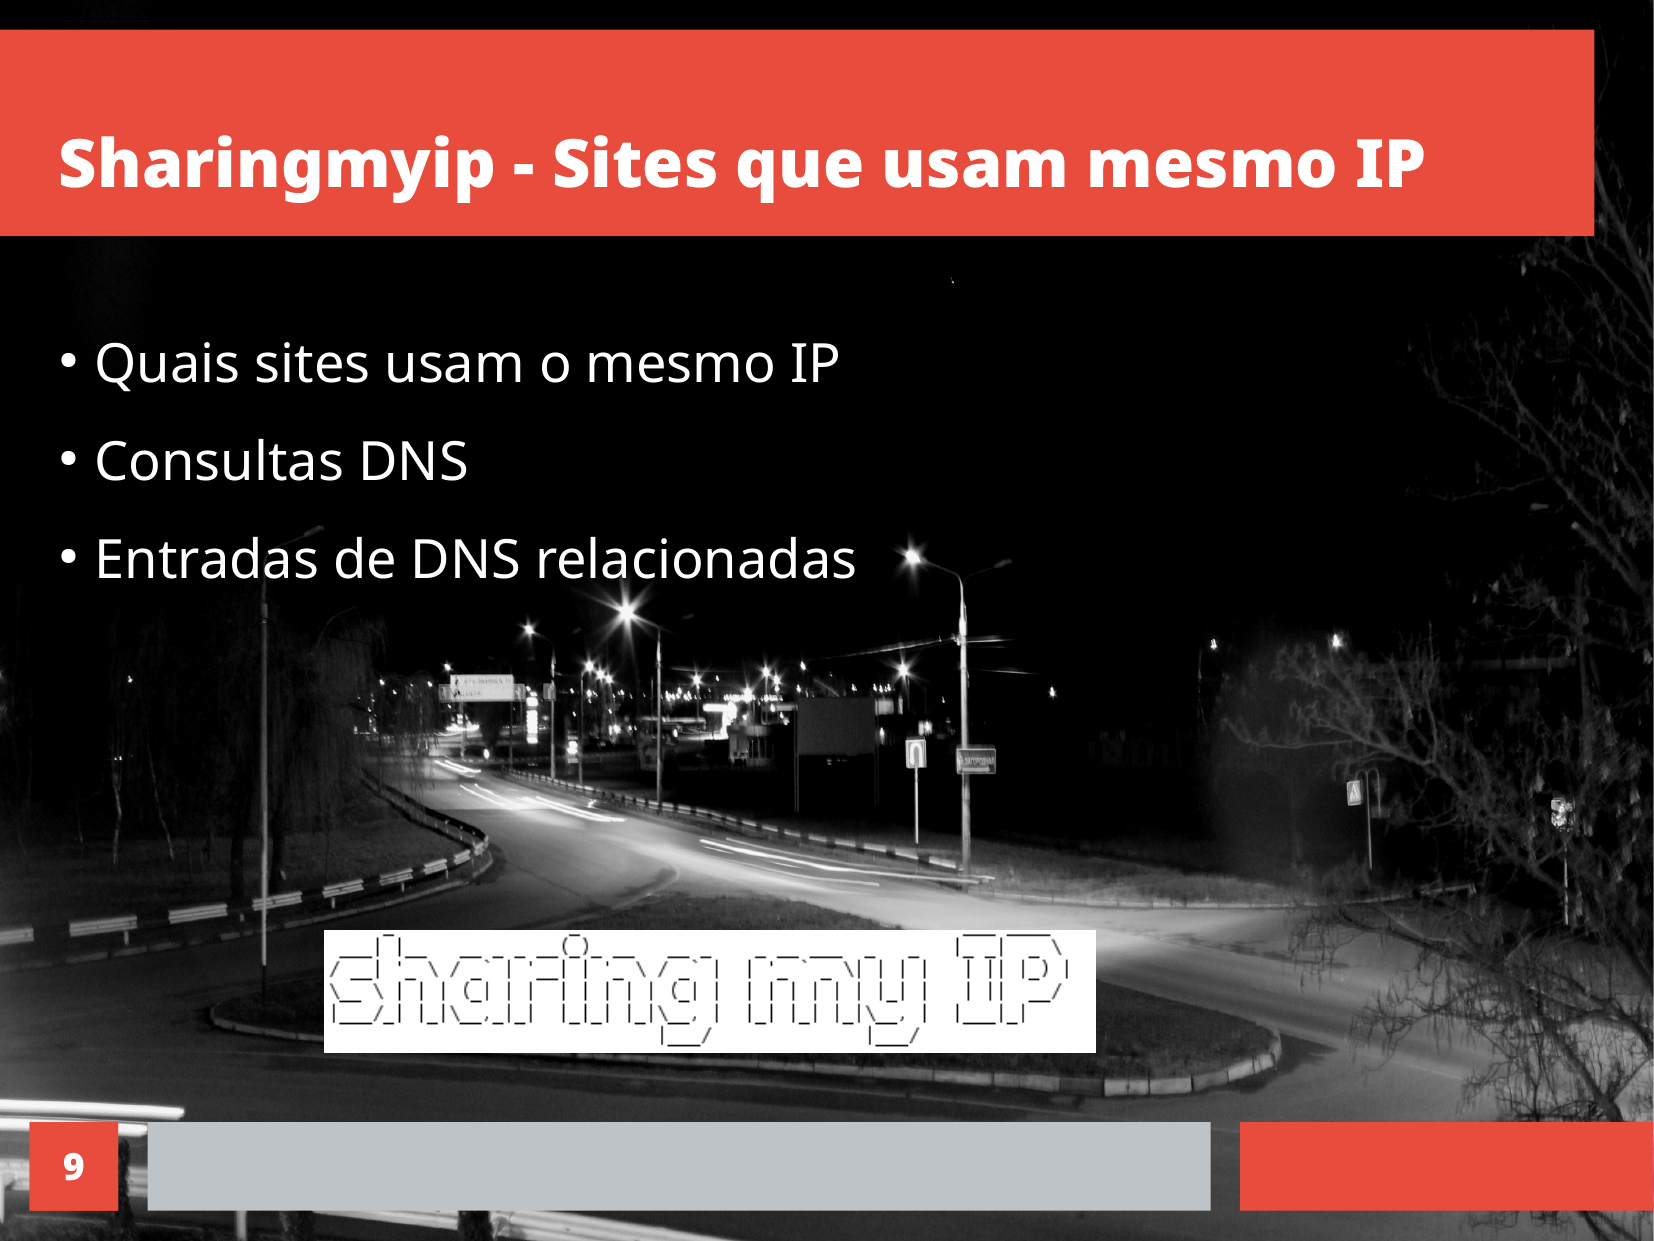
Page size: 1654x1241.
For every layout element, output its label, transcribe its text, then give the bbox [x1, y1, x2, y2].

list Quais sites usam o mesmo IP Consultas DNS Entradas de DNS relacionadas [59, 324, 1565, 1093]
title Sharingmyip - Sites que usam mesmo IP [59, 59, 1595, 207]
picture [0, 0, 1654, 1241]
